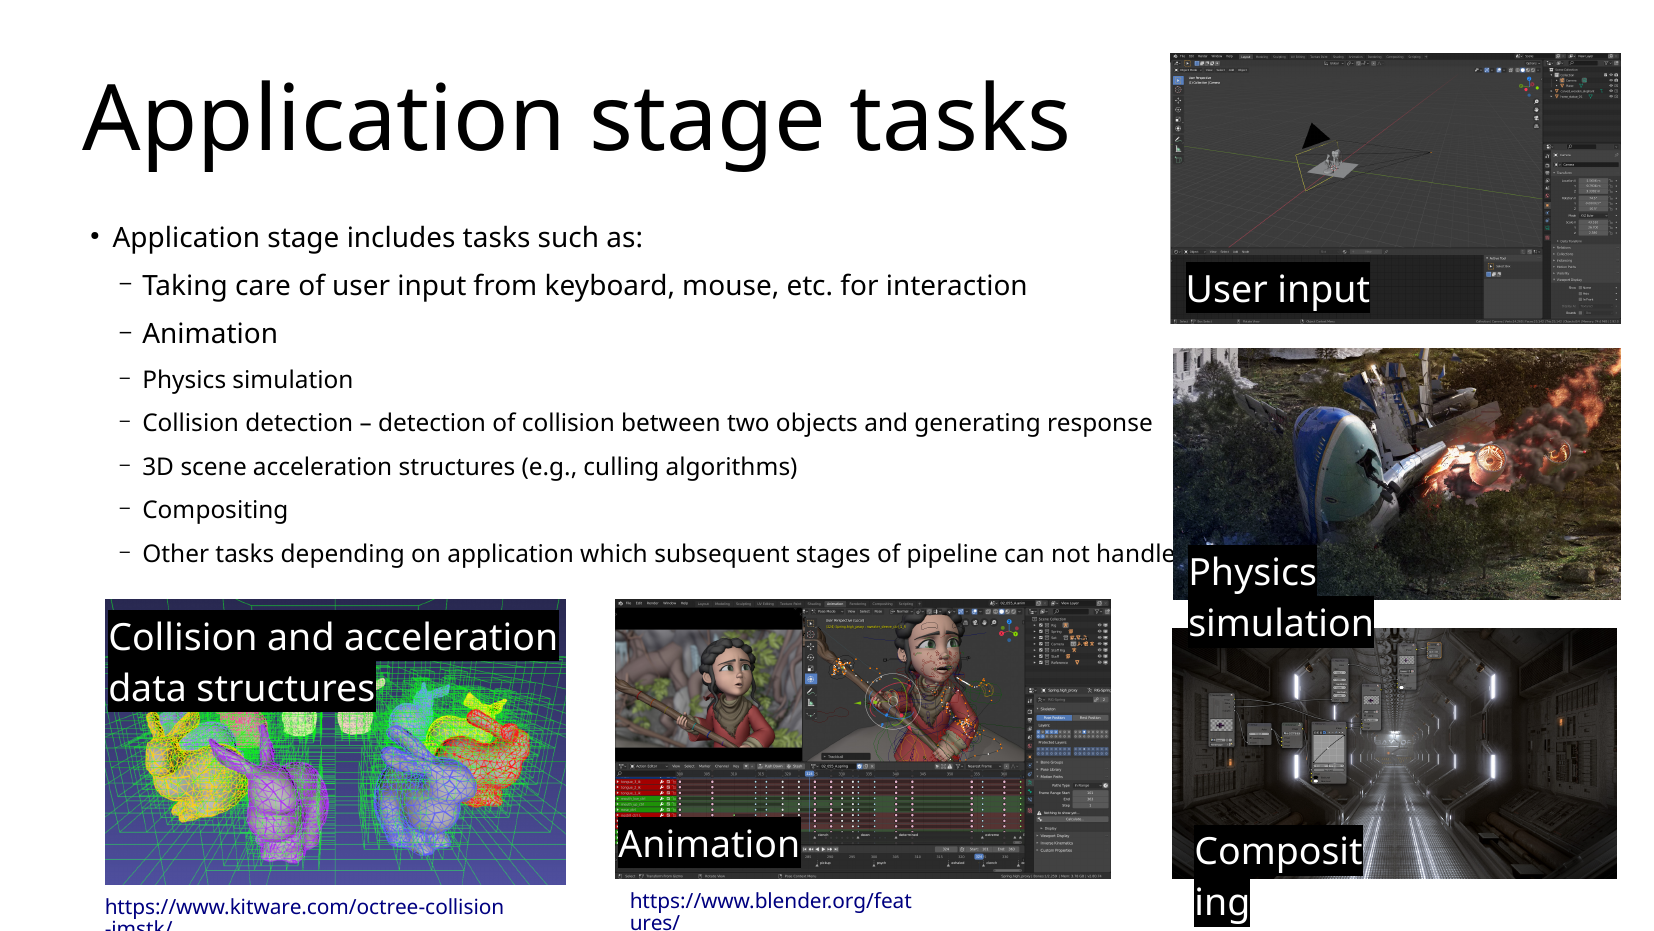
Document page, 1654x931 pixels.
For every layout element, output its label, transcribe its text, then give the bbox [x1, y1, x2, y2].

text_box https://www.blender.org/features/ [615, 878, 931, 919]
list Application stage includes tasks such as: Taking care of user input from keyboard, mouse, etc. for interaction Animation Physics simulation Collision detection – detection of collision between two objects and generating response 3D scene acceleration structures (e.g., culling algorithms) Compositing Other tasks depending on application which subsequent stages of pipeline can not handle [82, 217, 1173, 571]
picture [1173, 348, 1621, 600]
text_box Physics simulation [1173, 537, 1471, 646]
text_box Collision and acceleration data structures [93, 602, 604, 758]
picture [105, 758, 566, 886]
text_box User input [1170, 255, 1468, 363]
title Application stage tasks [82, 37, 1571, 193]
text_box https://www.kitware.com/octree-collision-imstk/ [90, 885, 526, 931]
picture [615, 599, 1111, 879]
text_box Compositing [1179, 817, 1381, 879]
picture [1170, 53, 1621, 324]
text_box Animation [603, 810, 901, 918]
picture [1172, 628, 1617, 879]
